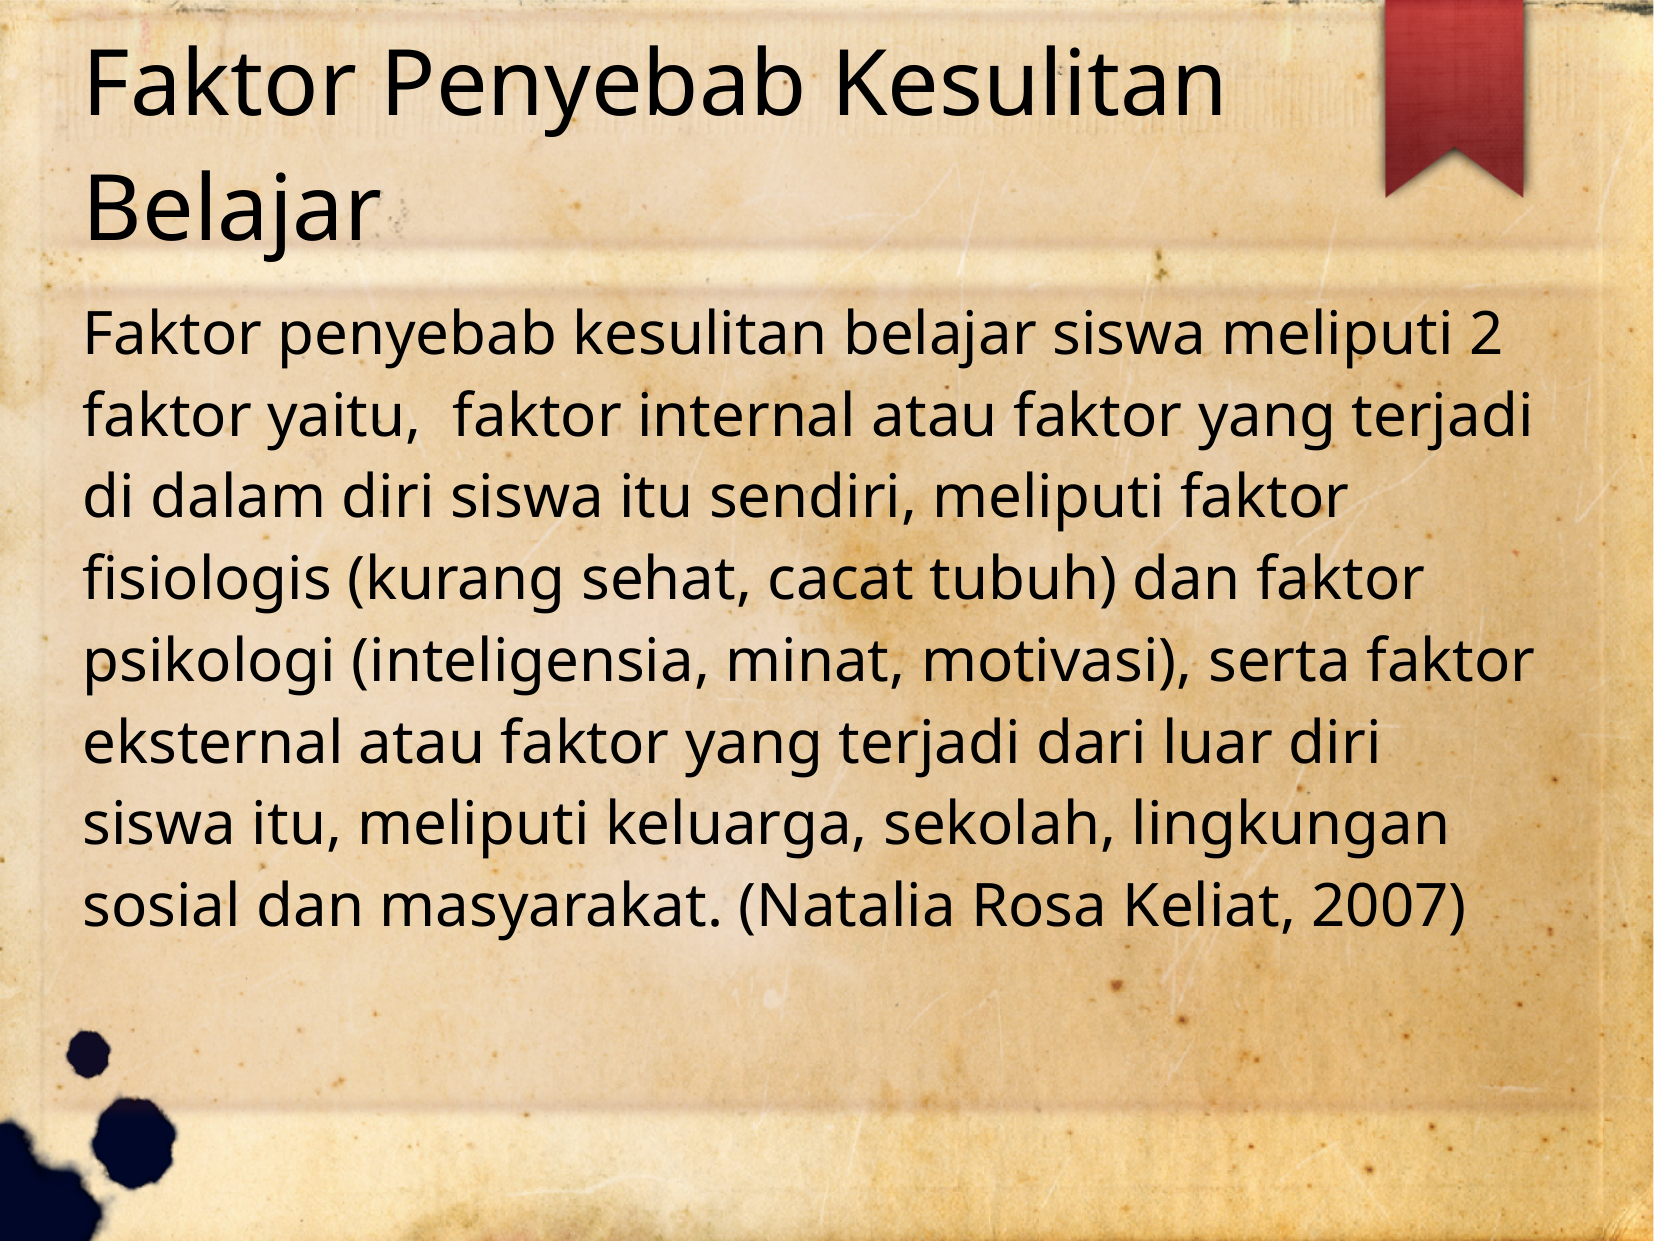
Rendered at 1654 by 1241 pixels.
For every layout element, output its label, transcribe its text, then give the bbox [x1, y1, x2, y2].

picture [0, 0, 1654, 1241]
list Faktor penyebab kesulitan belajar siswa meliputi 2 faktor yaitu, faktor internal atau faktor yang terjadi di dalam diri siswa itu sendiri, meliputi faktor fisiologis (kurang sehat, cacat tubuh) dan faktor psikologi (inteligensia, minat, motivasi), serta faktor eksternal atau faktor yang terjadi dari luar diri siswa itu, meliputi keluarga, sekolah, lingkungan sosial dan masyarakat. (Natalia Rosa Keliat, 2007) [82, 290, 1538, 1010]
title Faktor Penyebab Kesulitan Belajar [82, 24, 1347, 262]
